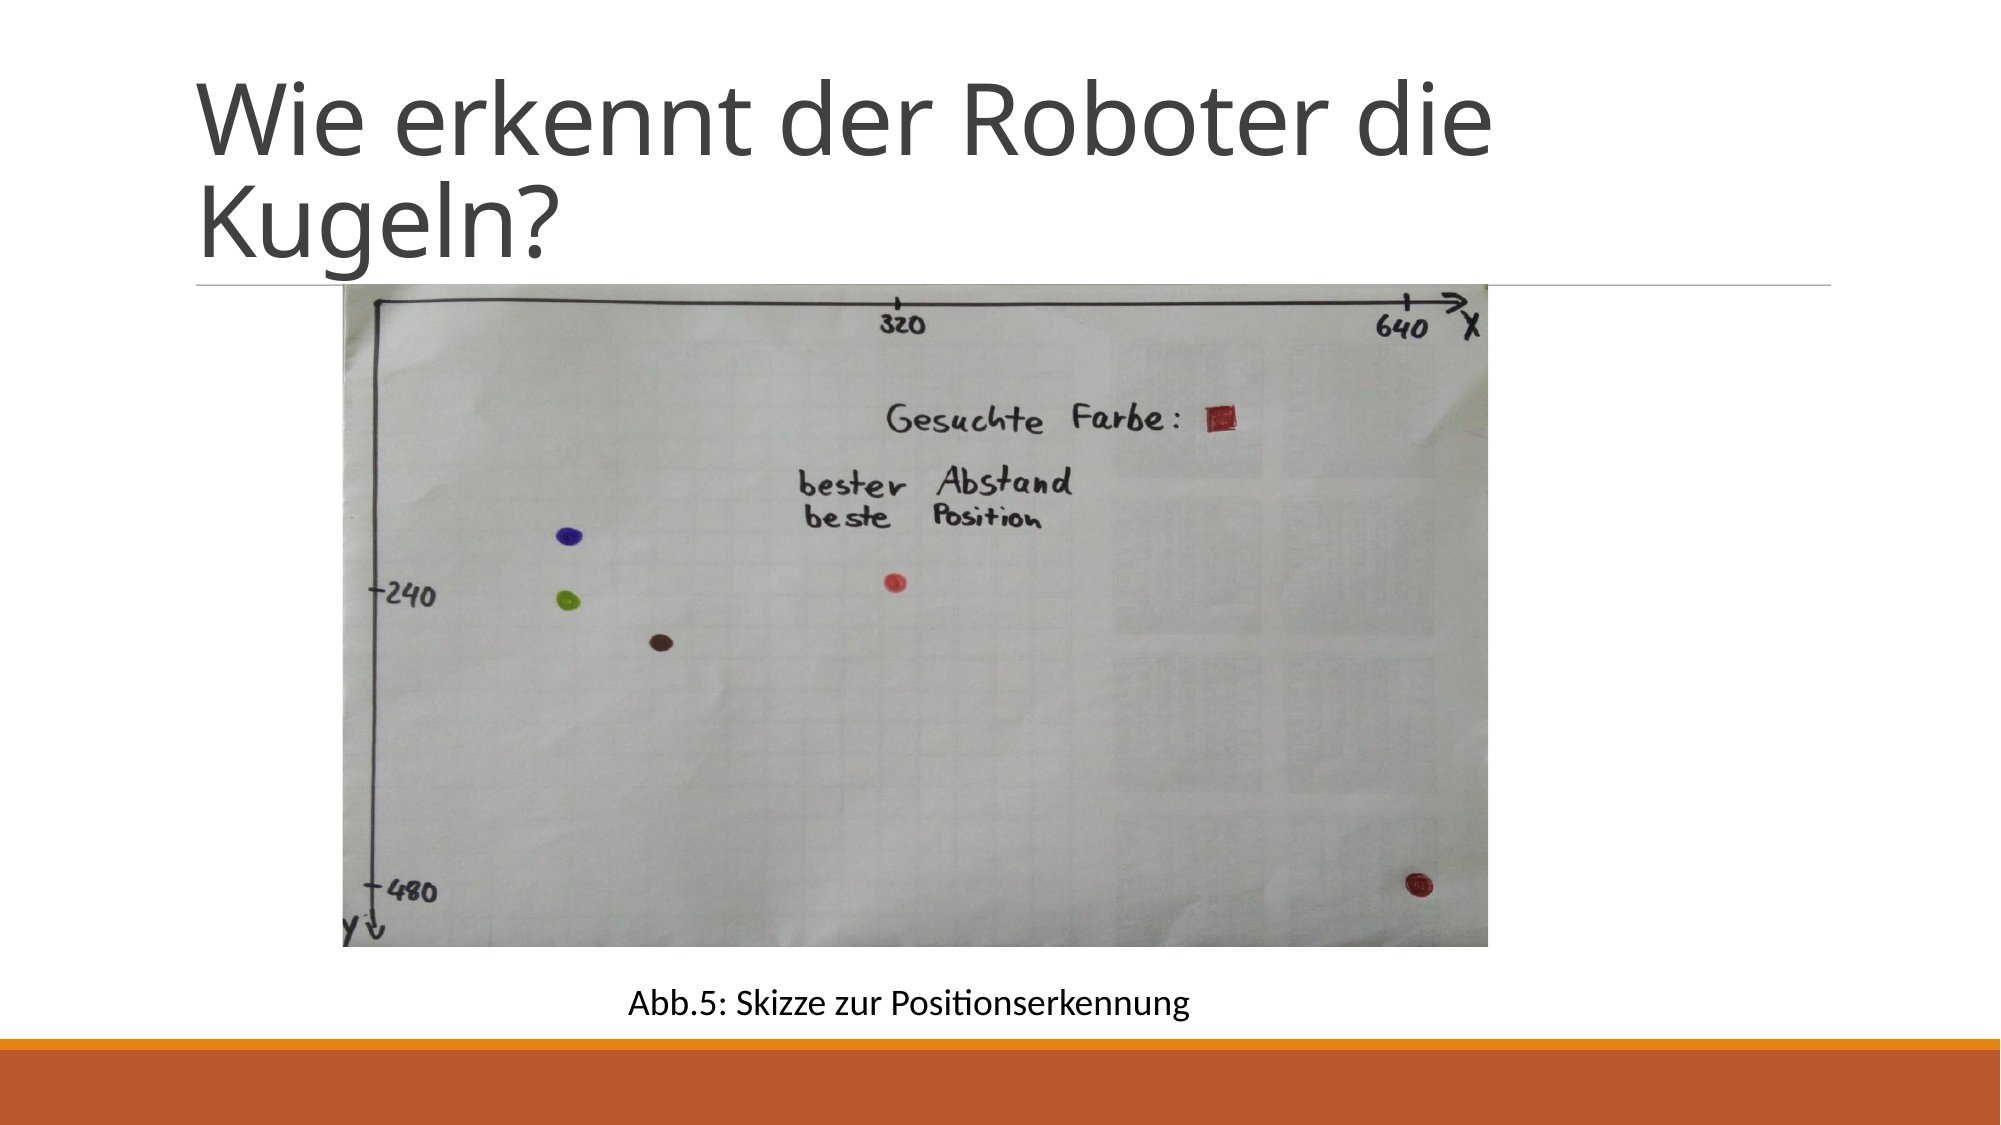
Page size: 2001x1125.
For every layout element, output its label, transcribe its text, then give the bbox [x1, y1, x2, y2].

text_box Abb.5: Skizze zur Positionserkennung [342, 970, 1477, 1031]
picture [342, 284, 1489, 947]
title Wie erkennt der Roboter die Kugeln? [180, 47, 1830, 285]
